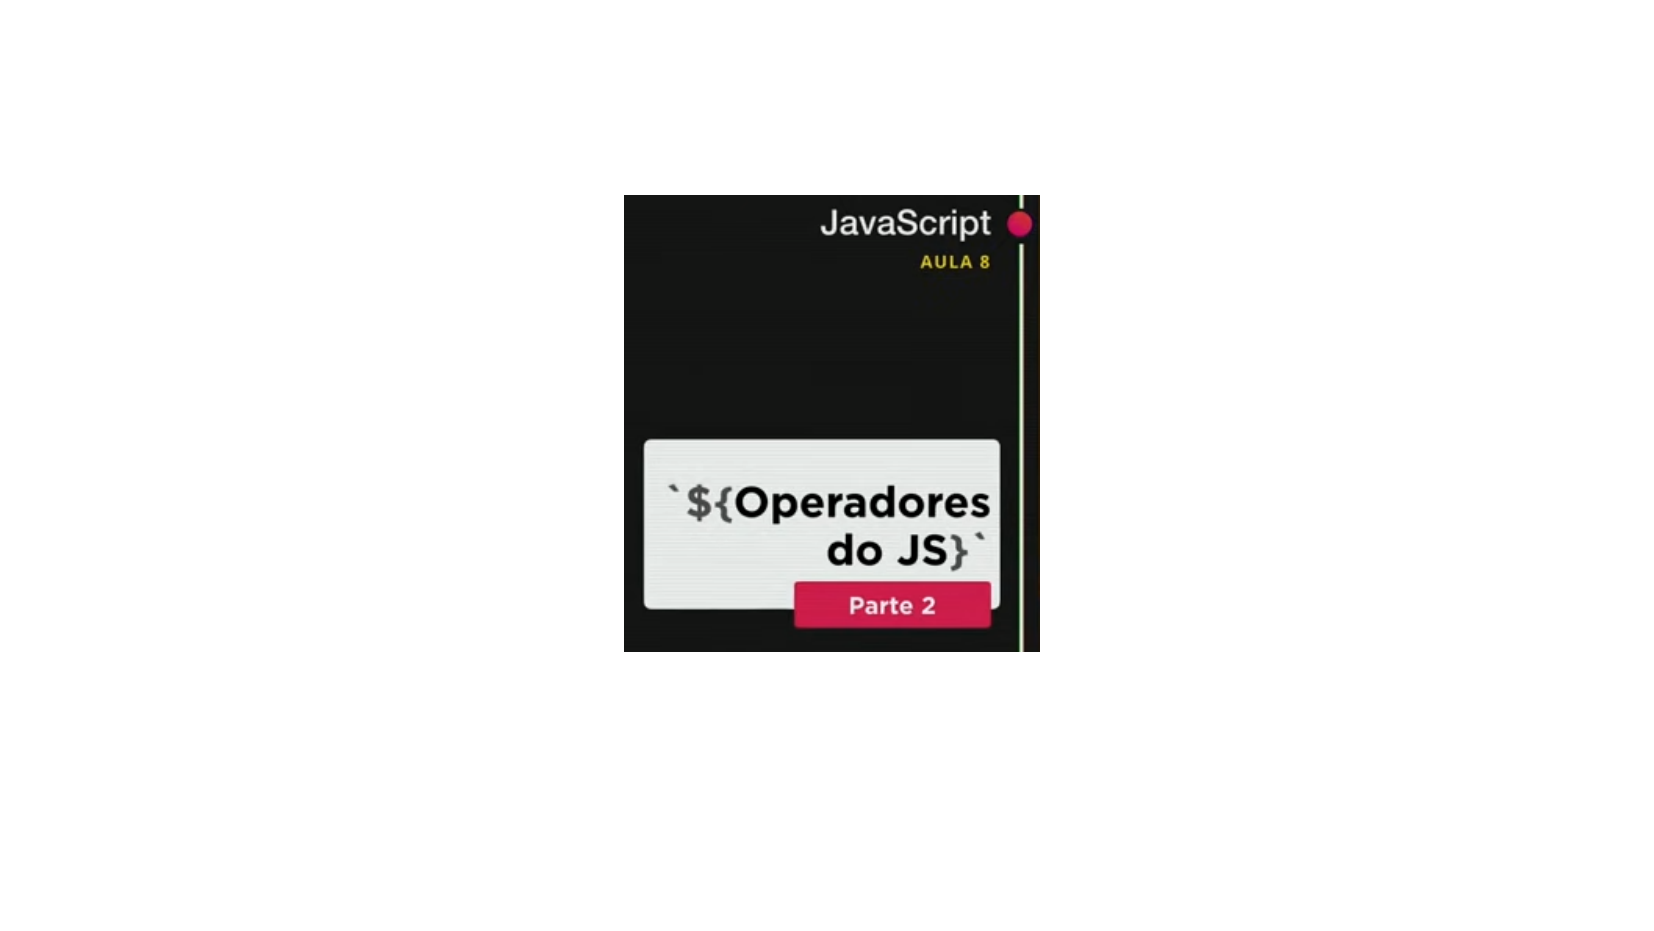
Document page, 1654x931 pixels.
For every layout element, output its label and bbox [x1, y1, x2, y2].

picture [624, 195, 1040, 652]
